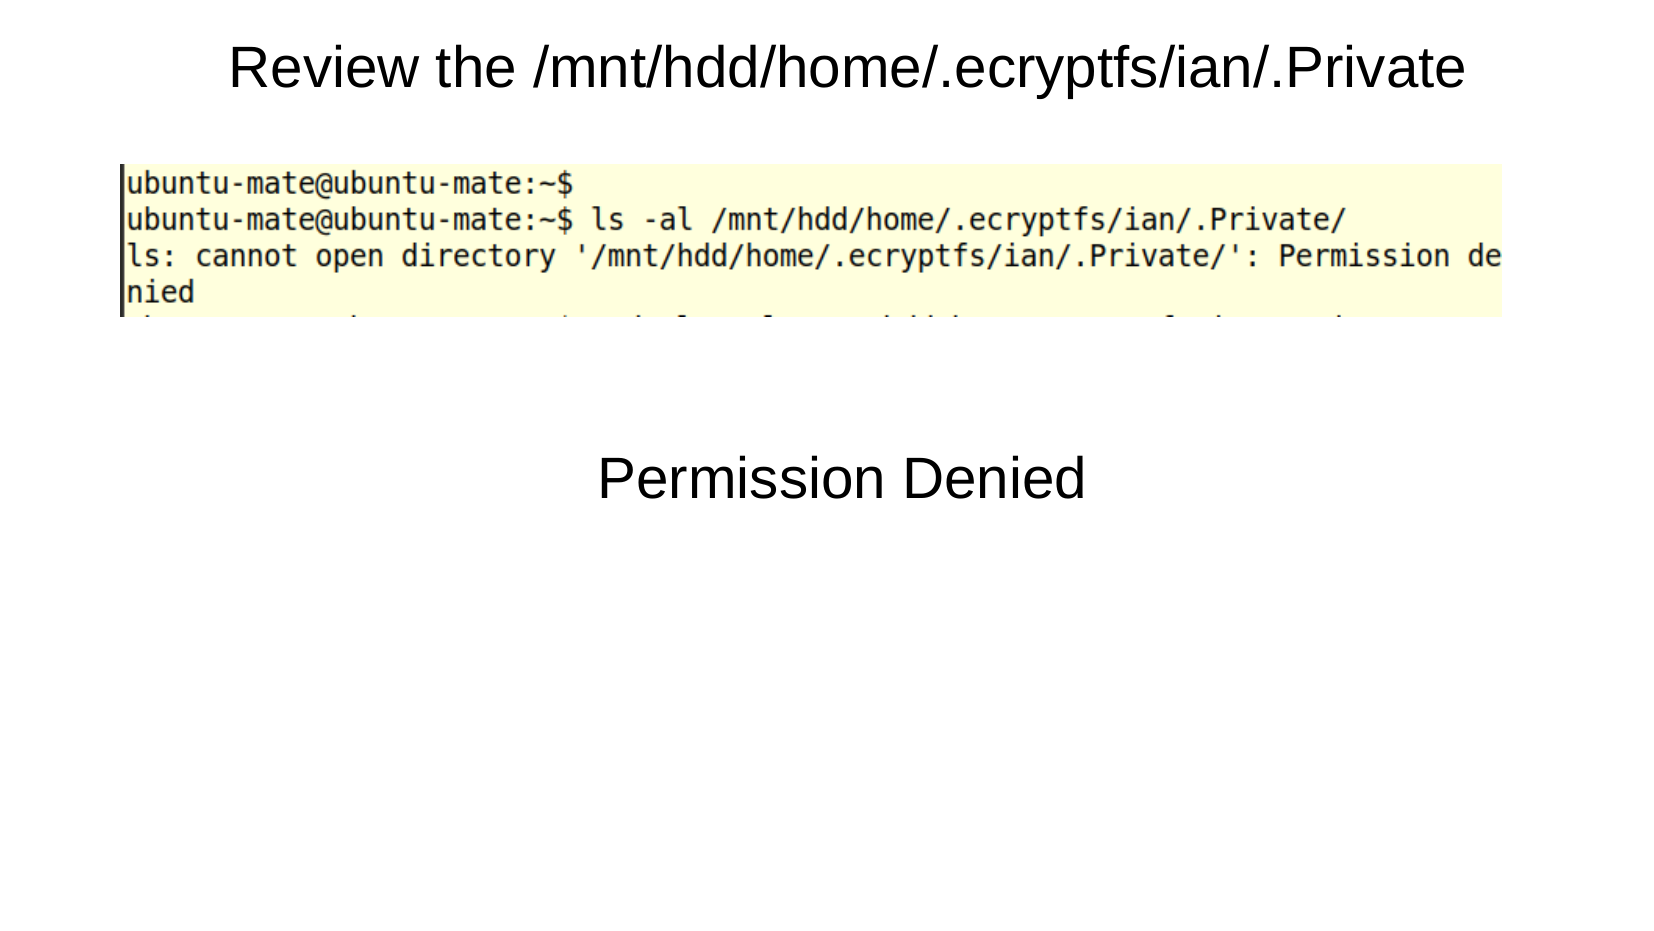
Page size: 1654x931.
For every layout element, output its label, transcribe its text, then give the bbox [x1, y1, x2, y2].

picture [120, 164, 1502, 317]
title Permission Denied [30, 431, 1621, 526]
title Review the /mnt/hdd/home/.ecryptfs/ian/.Private [35, 21, 1626, 115]
